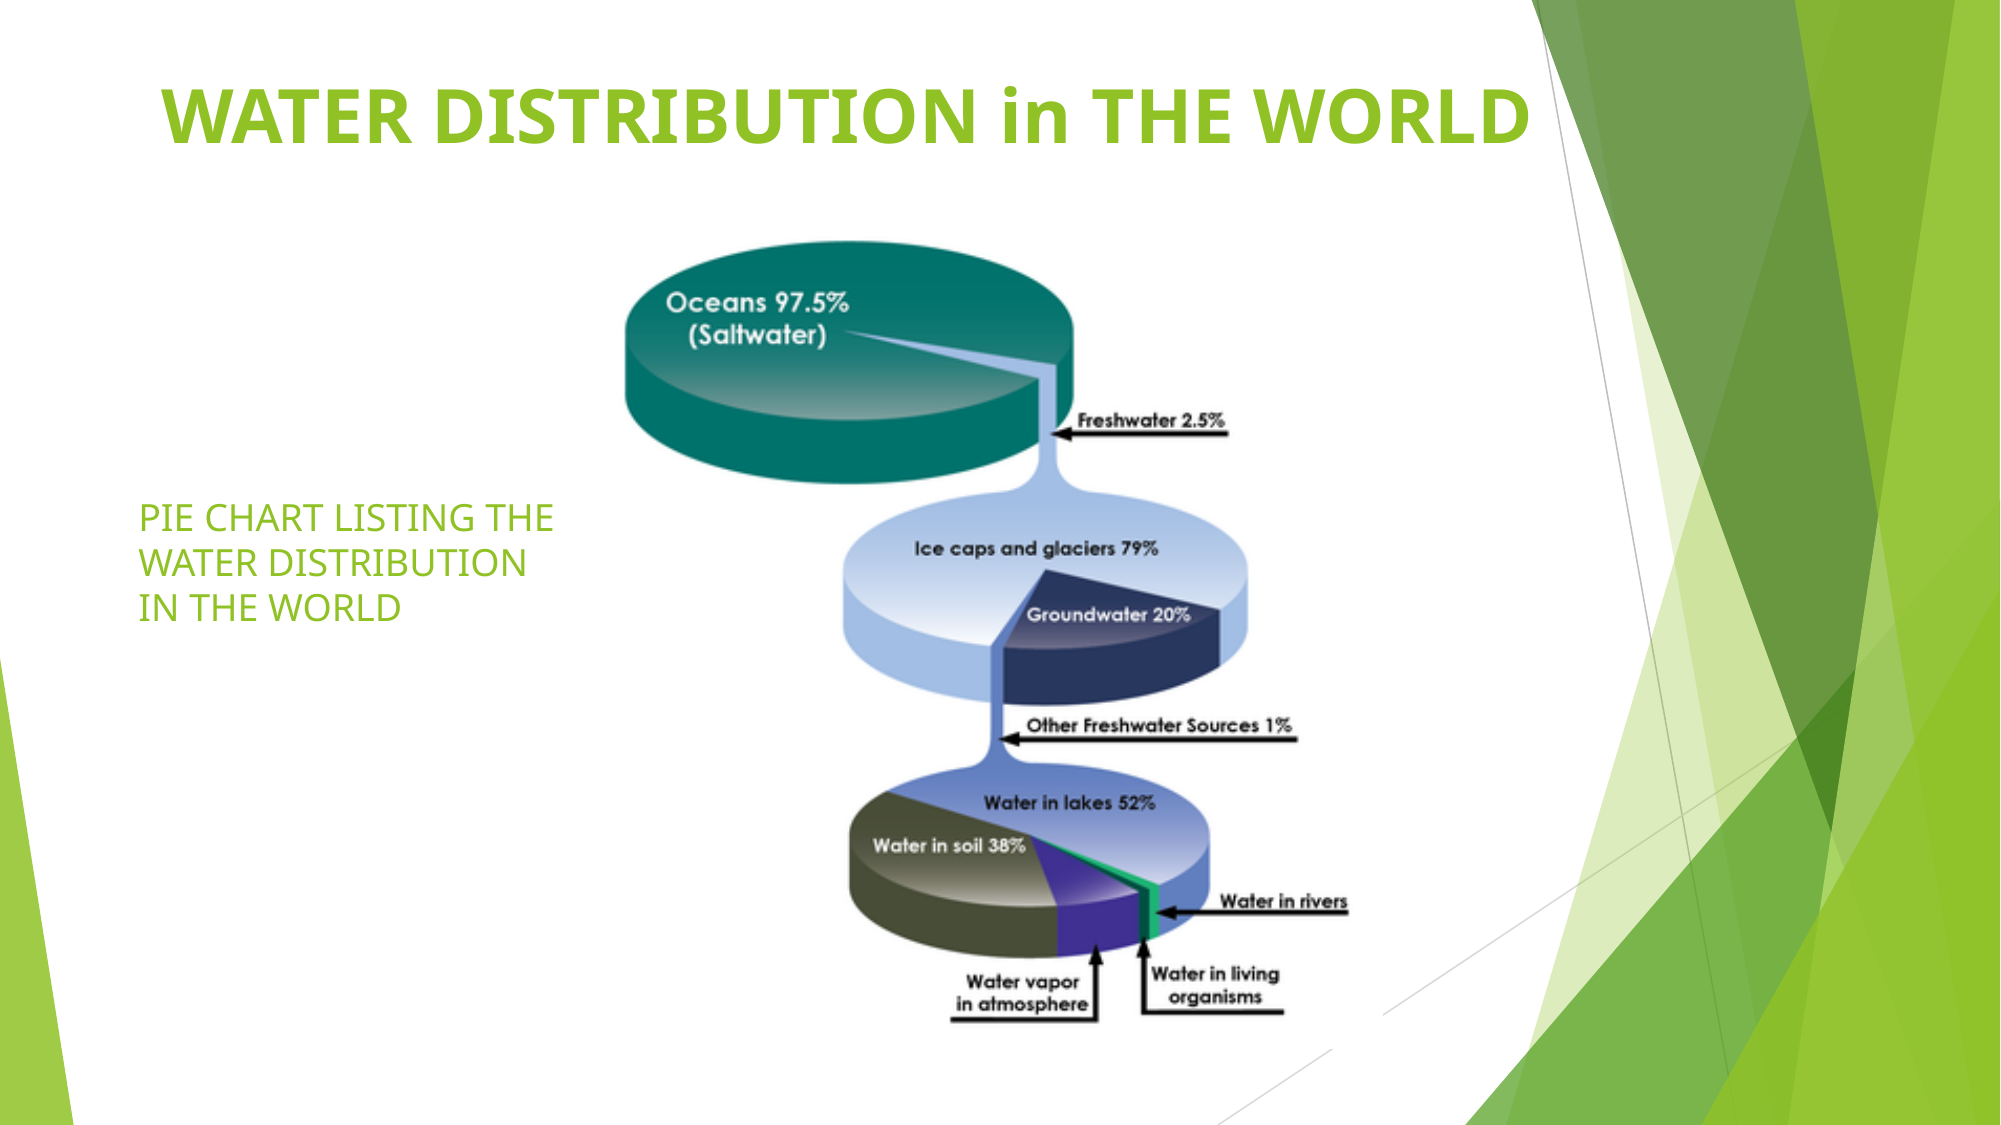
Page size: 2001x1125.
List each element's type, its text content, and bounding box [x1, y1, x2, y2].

text_box PIE CHART LISTING THE WATER DISTRIBUTION IN THE WORLD [123, 486, 590, 639]
picture [592, 212, 1383, 1049]
title WATER DISTRIBUTION in THE WORLD [142, 61, 1553, 271]
